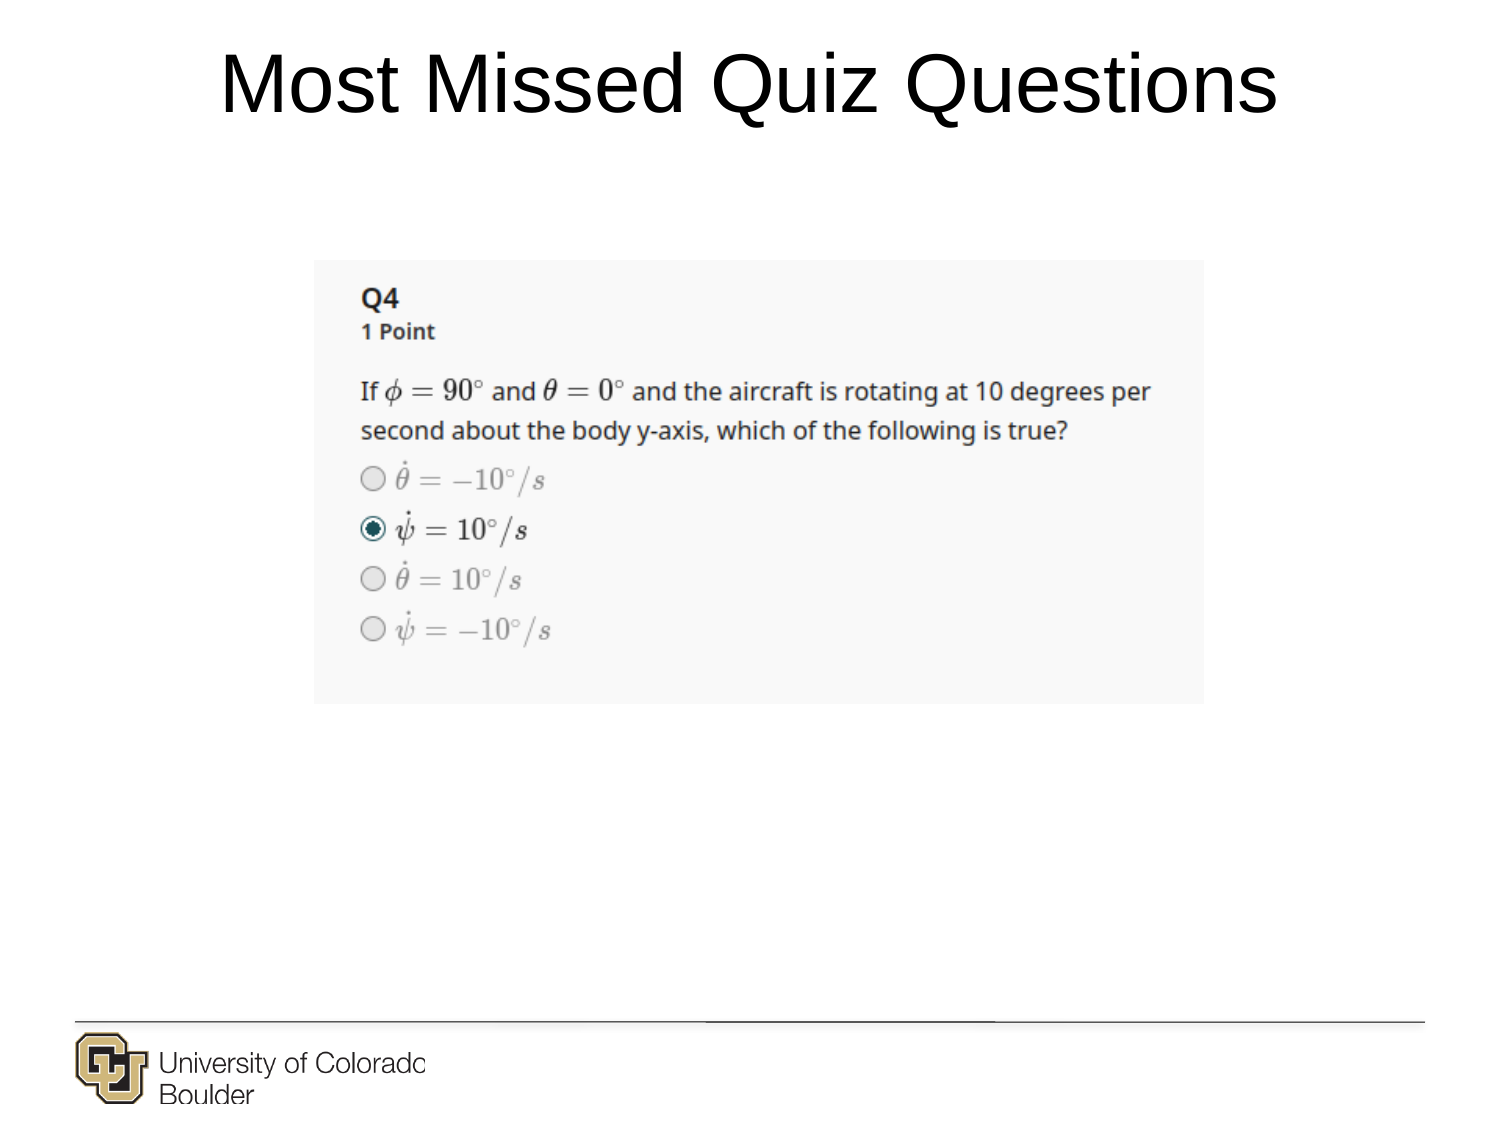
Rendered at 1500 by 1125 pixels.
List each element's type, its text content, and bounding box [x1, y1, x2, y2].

title Most Missed Quiz Questions [75, 18, 1425, 140]
picture [314, 260, 1204, 704]
